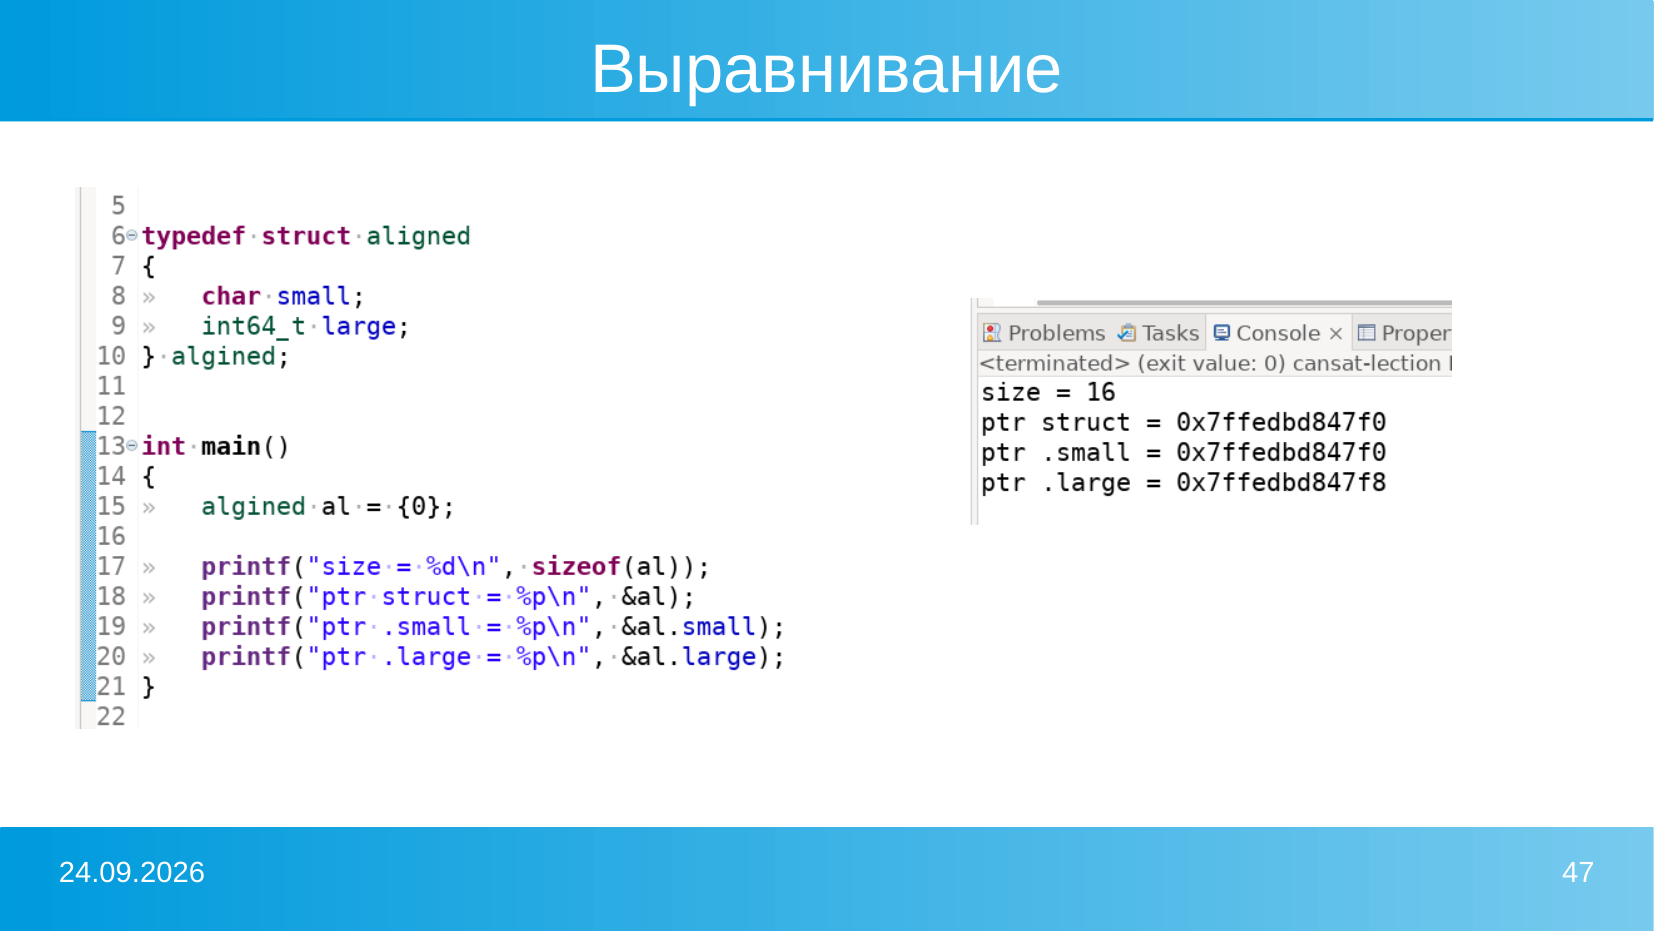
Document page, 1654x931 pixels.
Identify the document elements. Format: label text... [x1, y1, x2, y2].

picture [937, 298, 1452, 526]
title Выравнивание [59, 29, 1595, 108]
picture [75, 187, 863, 729]
